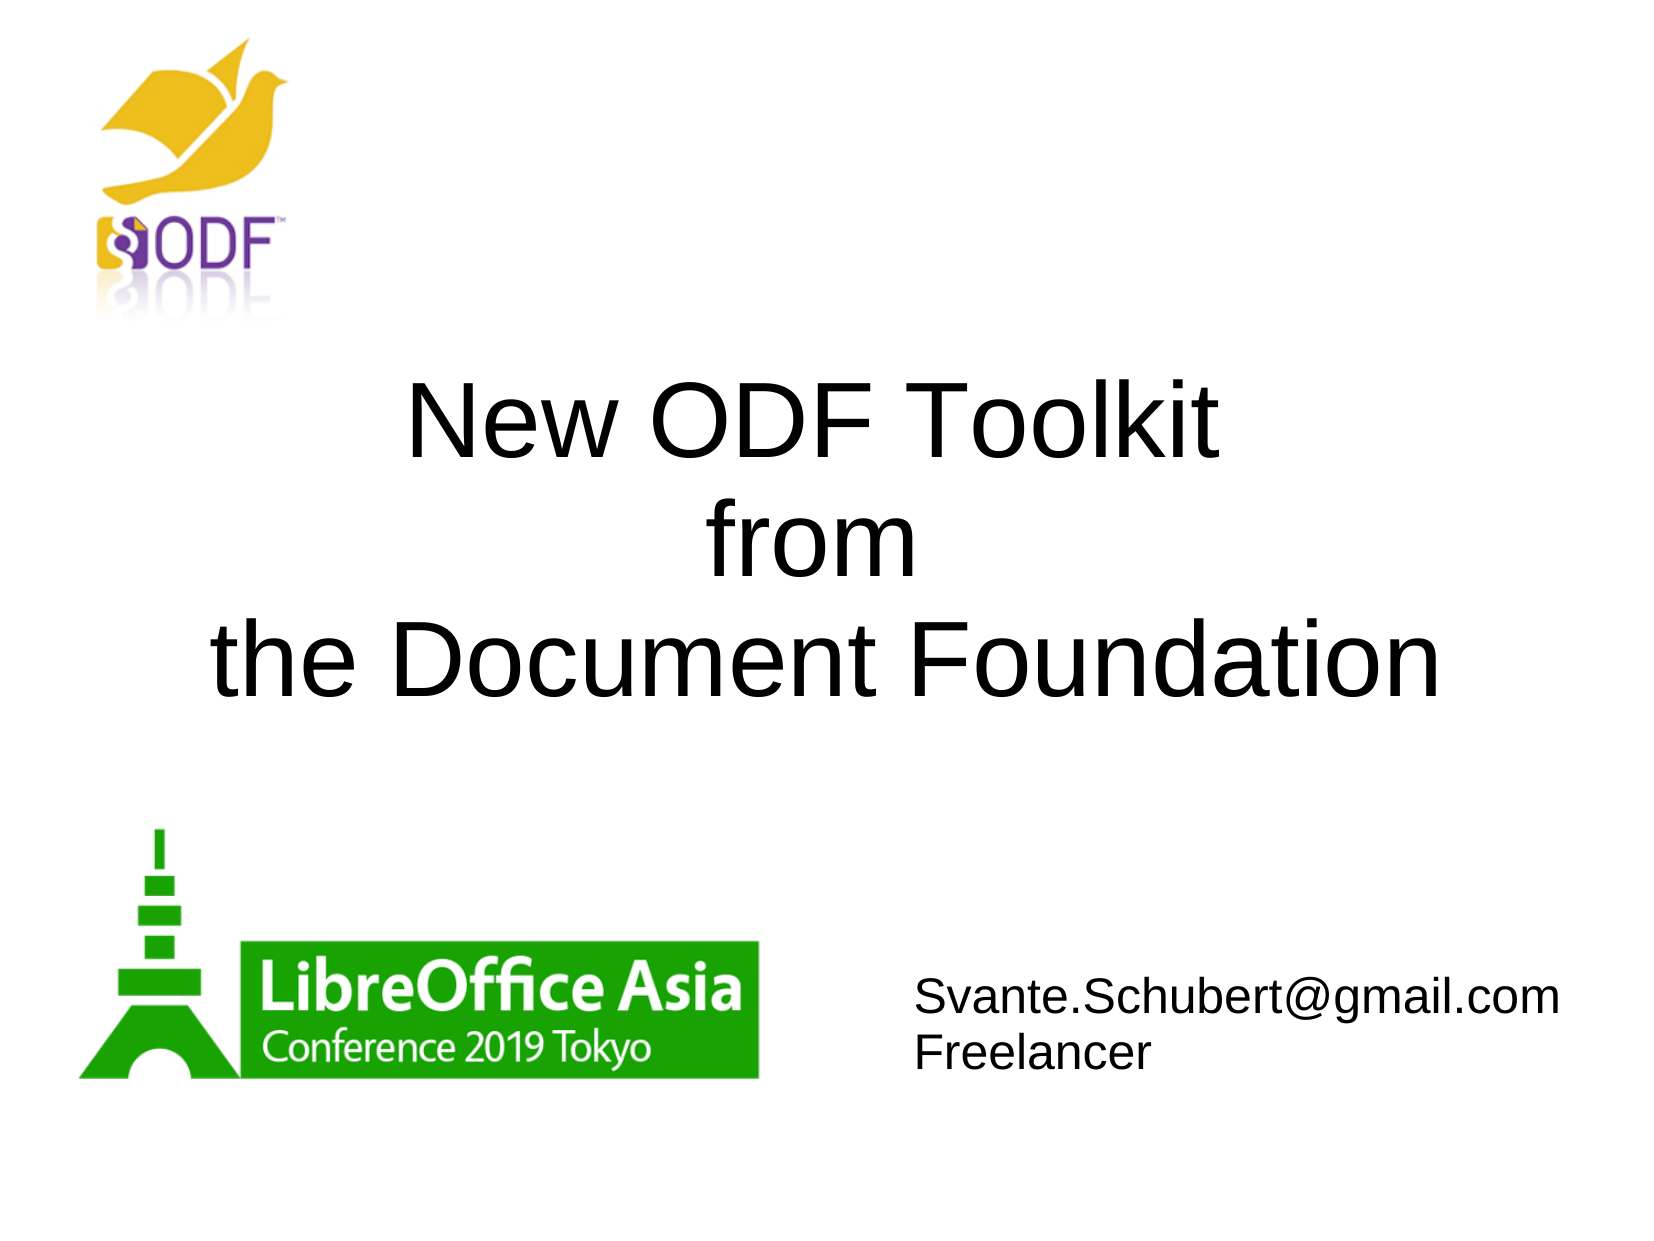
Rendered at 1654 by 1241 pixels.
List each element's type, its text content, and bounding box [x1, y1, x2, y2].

picture [72, 35, 308, 382]
title New ODF Toolkit from the Document Foundation [121, 360, 1534, 840]
picture [71, 814, 798, 1111]
text_box Svante.Schubert@gmail.com Freelancer [898, 960, 1601, 1145]
